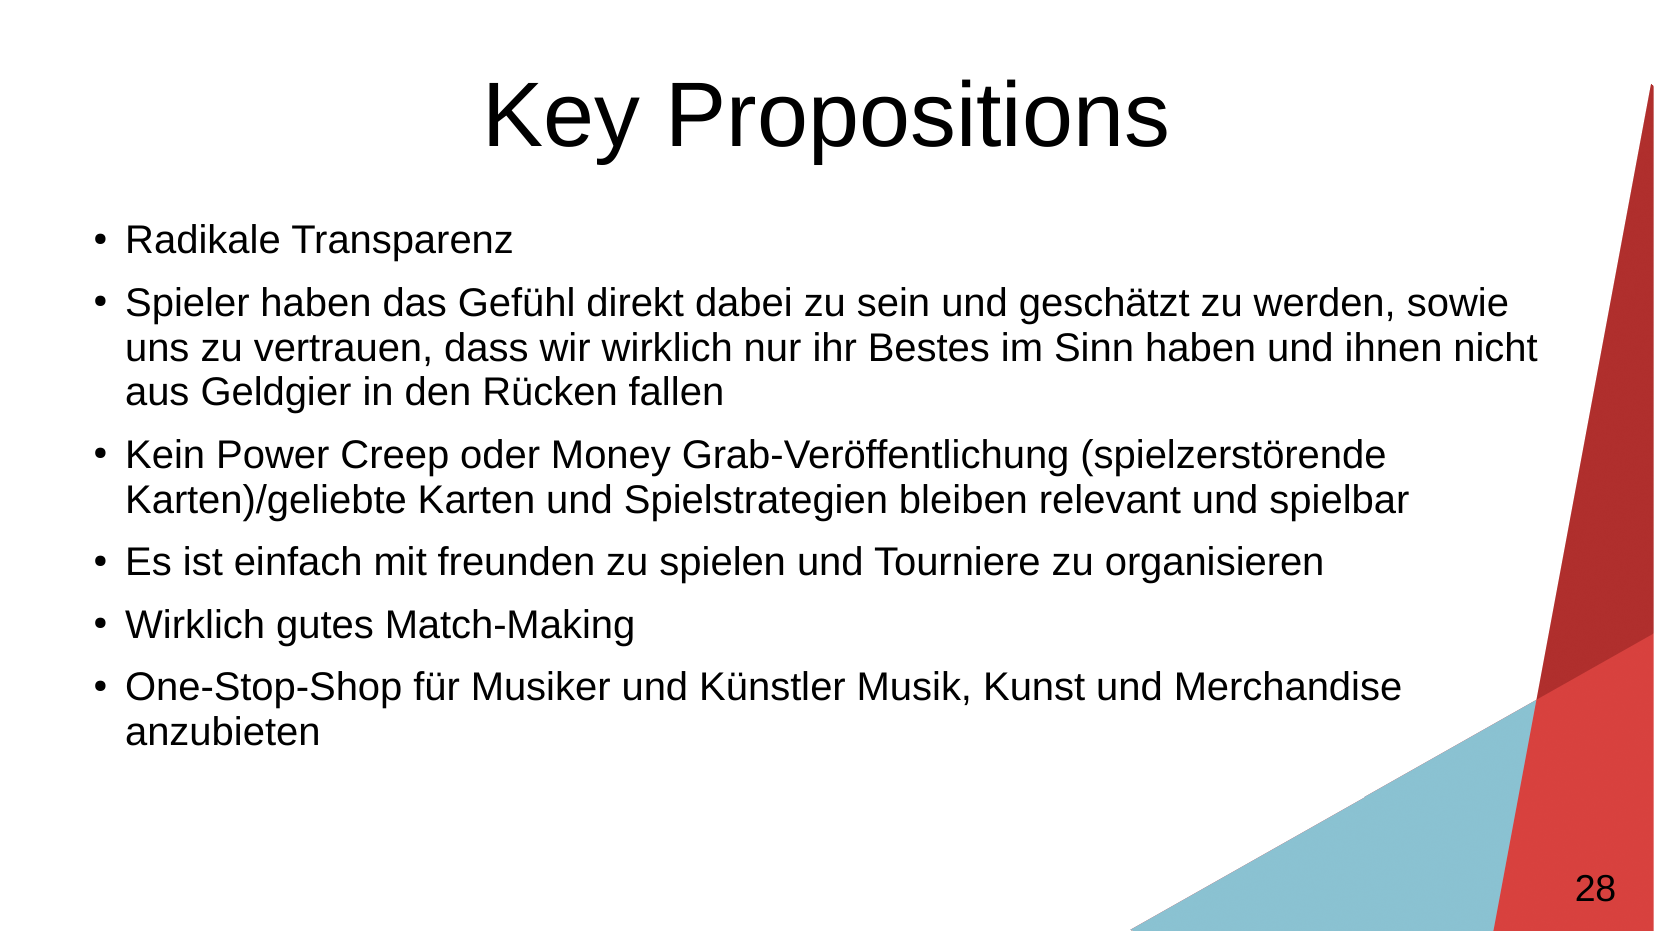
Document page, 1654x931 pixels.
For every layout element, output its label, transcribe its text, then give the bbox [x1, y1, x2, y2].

title Key Propositions [82, 37, 1571, 193]
list Radikale Transparenz Spieler haben das Gefühl direkt dabei zu sein und geschätzt zu werden, sowie uns zu vertrauen, dass wir wirklich nur ihr Bestes im Sinn haben und ihnen nicht aus Geldgier in den Rücken fallen Kein Power Creep oder Money Grab-Veröffentlichung (spielzerstörende Karten)/geliebte Karten und Spielstrategien bleiben relevant und spielbar Es ist einfach mit freunden zu spielen und Tourniere zu organisieren Wirklich gutes Match-Making One-Stop-Shop für Musiker und Künstler Musik, Kunst und Merchandise anzubieten [82, 217, 1571, 758]
picture [1075, 84, 1654, 931]
